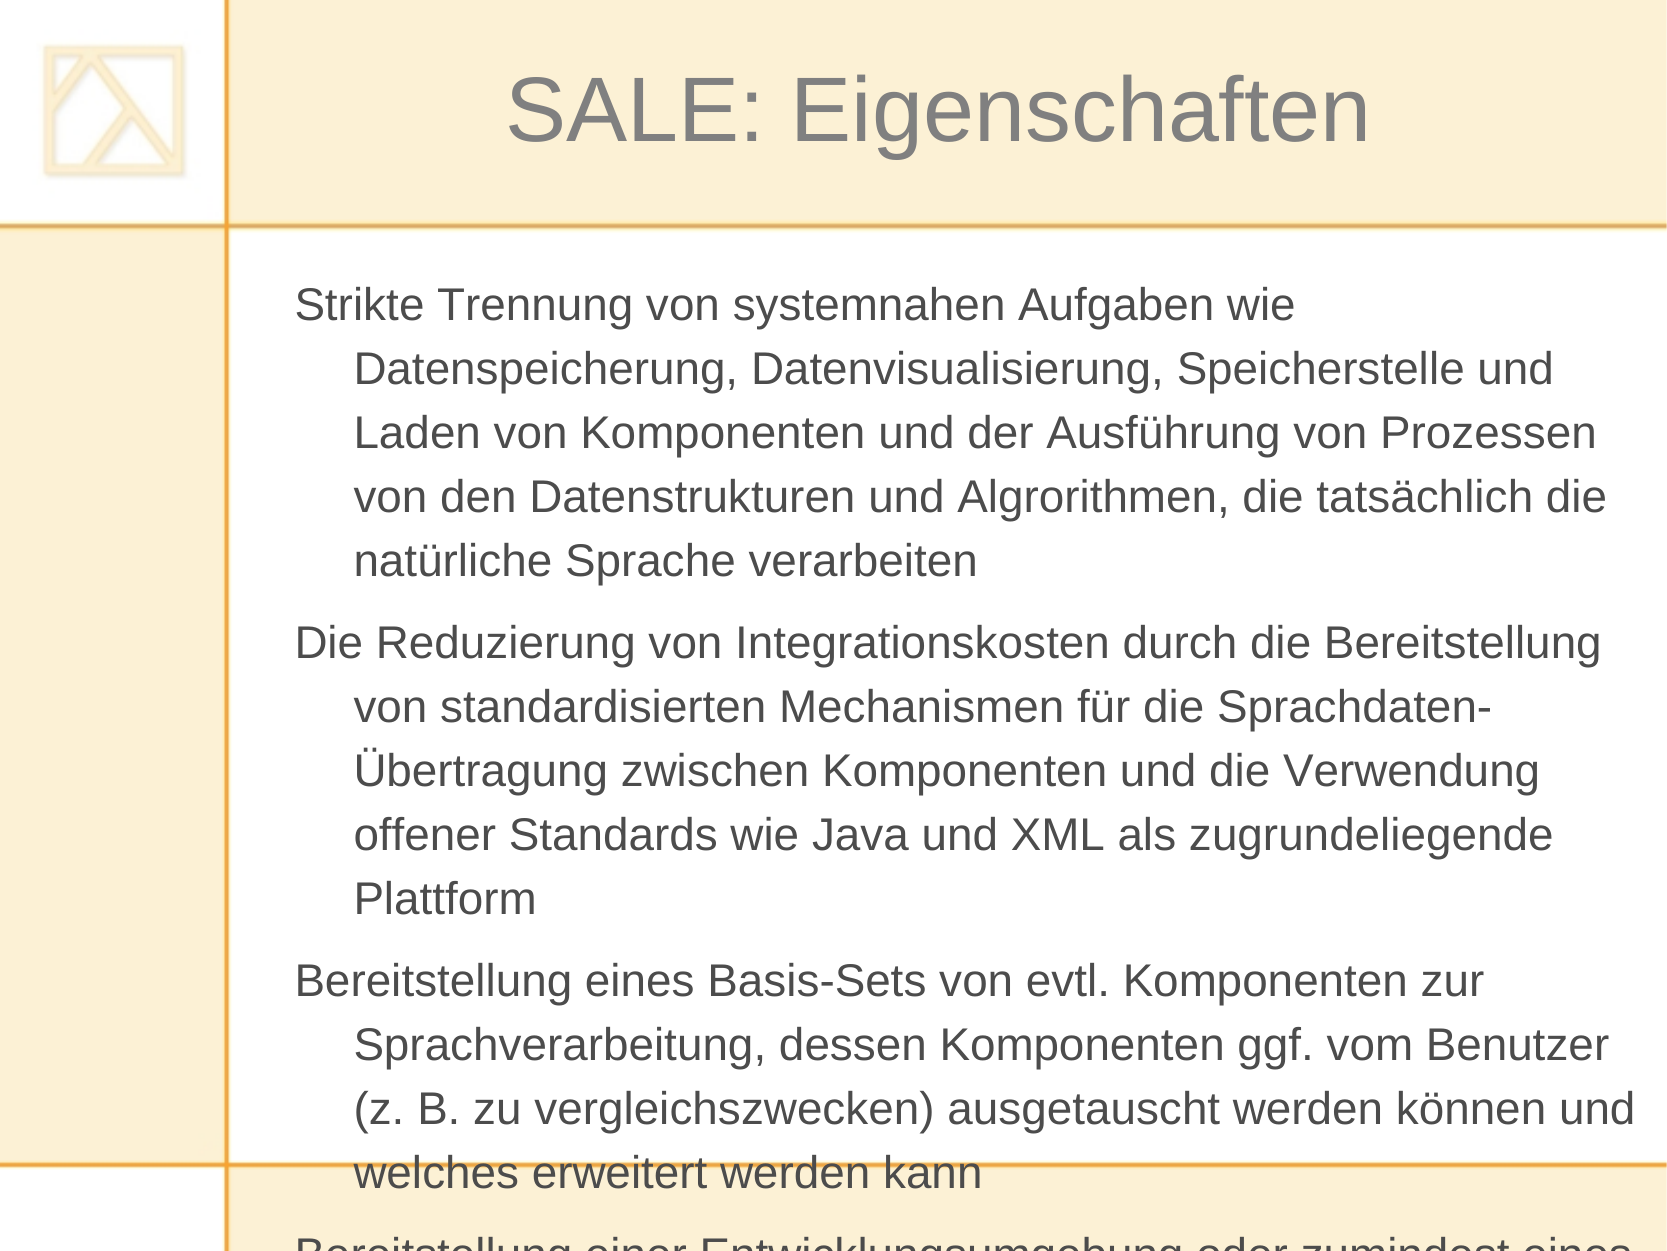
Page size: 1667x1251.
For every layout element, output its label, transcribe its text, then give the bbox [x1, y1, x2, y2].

title SALE: Eigenschaften [268, 0, 1611, 238]
picture [0, 0, 1667, 1251]
list Strikte Trennung von systemnahen Aufgaben wie Datenspeicherung, Datenvisualisierung, Speicherstelle und Laden von Komponenten und der Ausführung von Prozessen von den Datenstrukturen und Algrorithmen, die tatsächlich die natürliche Sprache verarbeiten Die Reduzierung von Integrationskosten durch die Bereitstellung von standardisierten Mechanismen für die Sprachdaten-Übertragung zwischen Komponenten und die Verwendung offener Standards wie Java und XML als zugrundeliegende Plattform Bereitstellung eines Basis-Sets von evtl. Komponenten zur Sprachverarbeitung, dessen Komponenten ggf. vom Benutzer (z. B. zu vergleichszwecken) ausgetauscht werden können und welches erweitert werden kann Bereitstellung einer Entwicklungsumgebung oder zumindest eines Sets von Werkzeugen zur Unterstützung des Benutzers bei der Modifikation und Implementation von sprachverarbeitenden Komponenten und Anwendungen. Automatische Messung der Performanz der sprachverarbeitenden Komponenten [265, 265, 1667, 1251]
